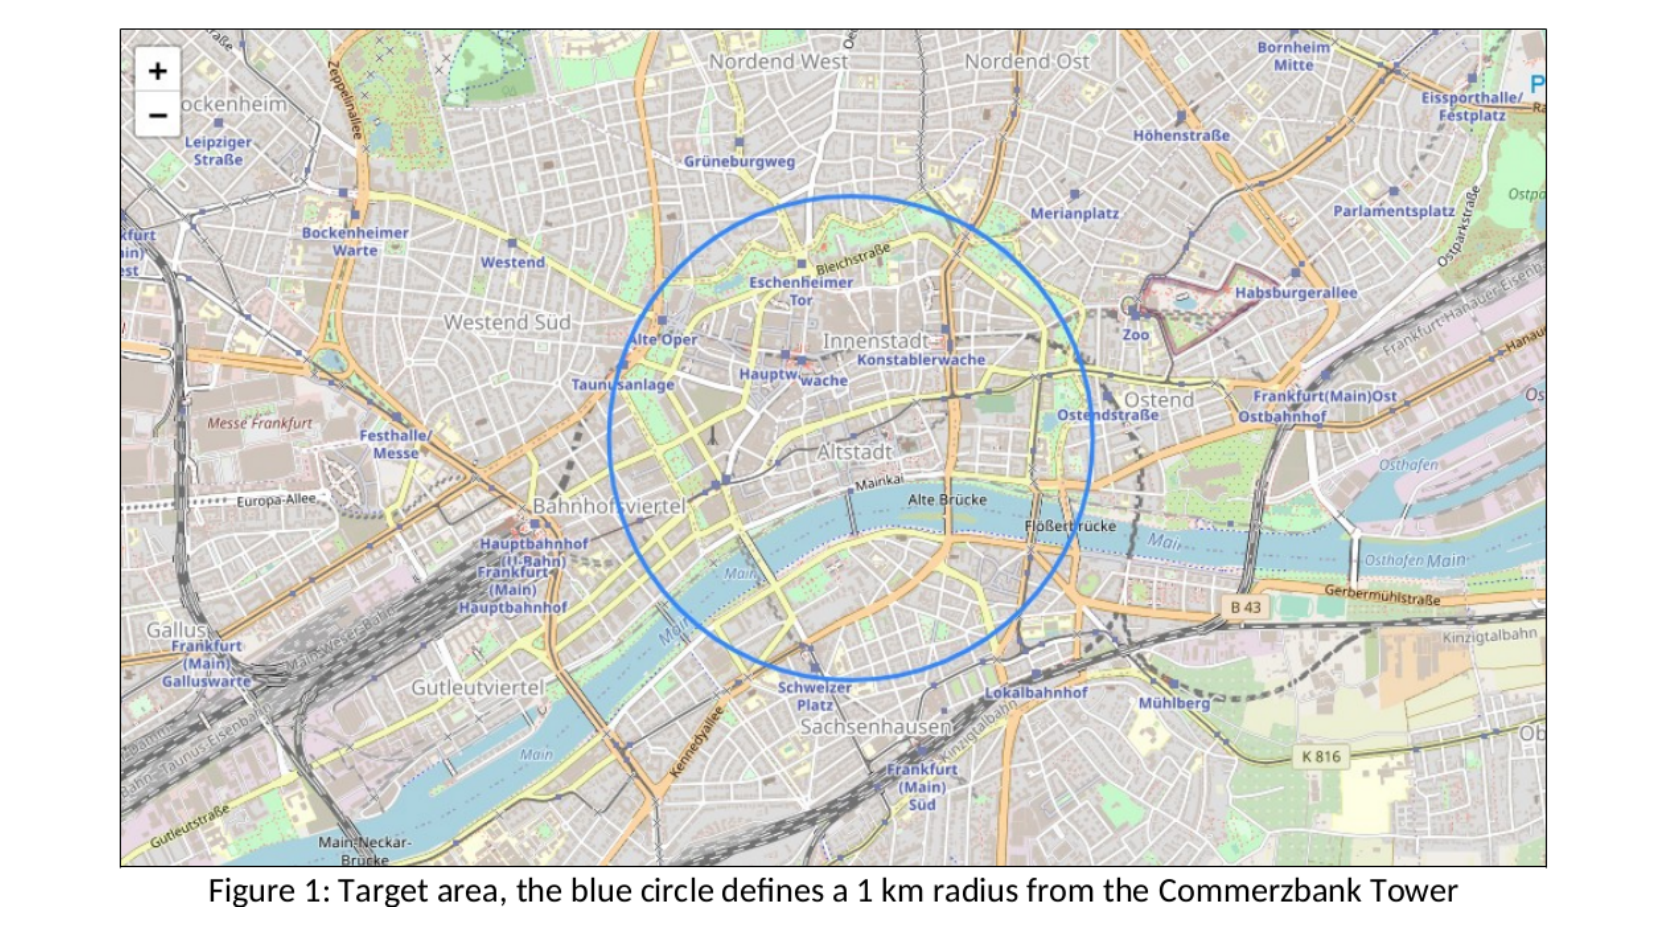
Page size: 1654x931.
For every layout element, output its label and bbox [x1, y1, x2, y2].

picture [108, 18, 1567, 907]
